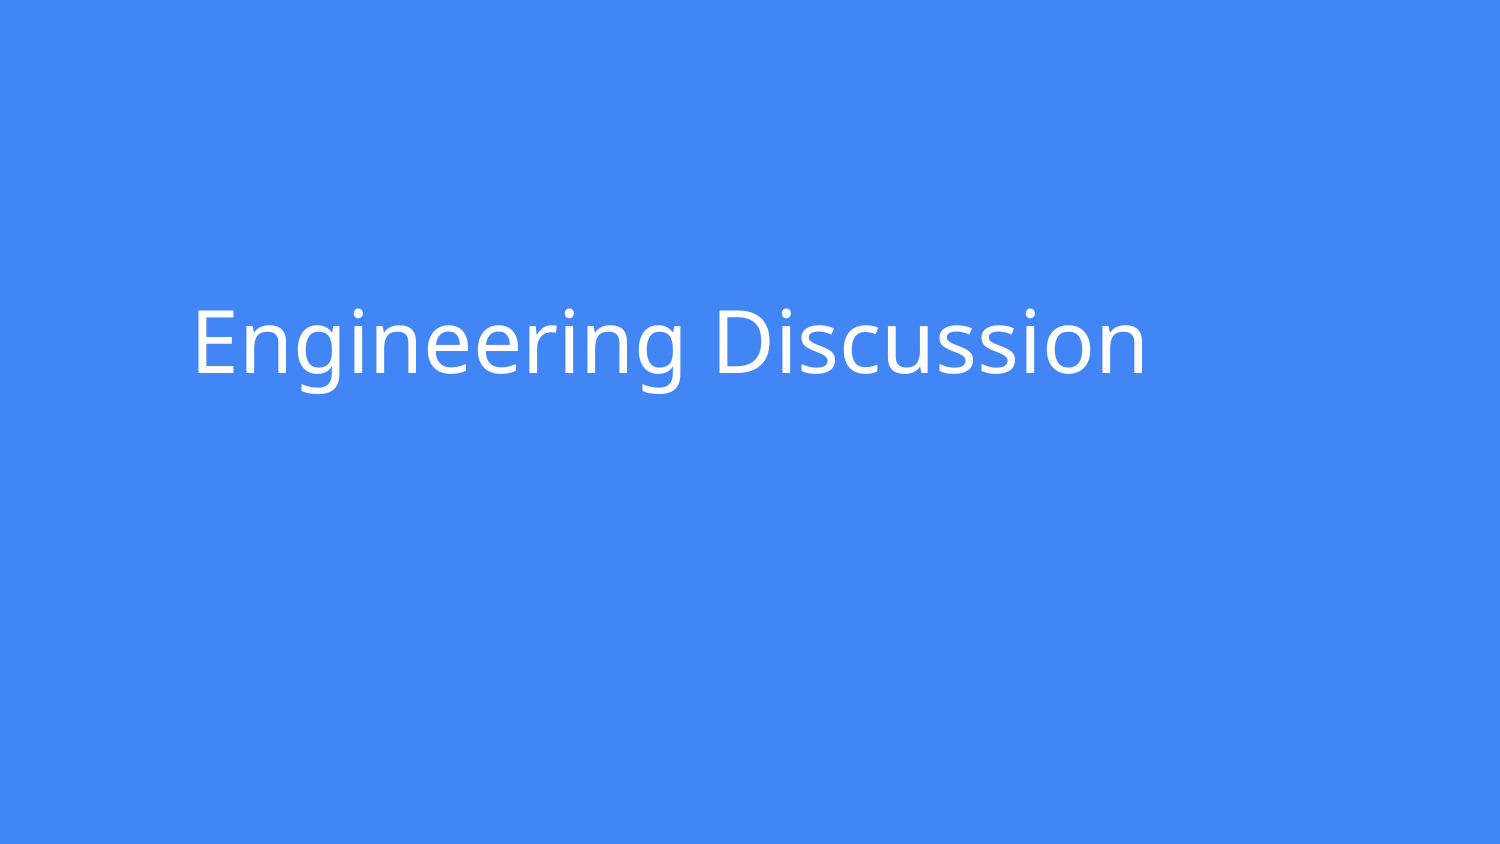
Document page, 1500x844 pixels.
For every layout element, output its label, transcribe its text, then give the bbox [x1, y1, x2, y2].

title Engineering Discussion [175, 255, 1424, 422]
